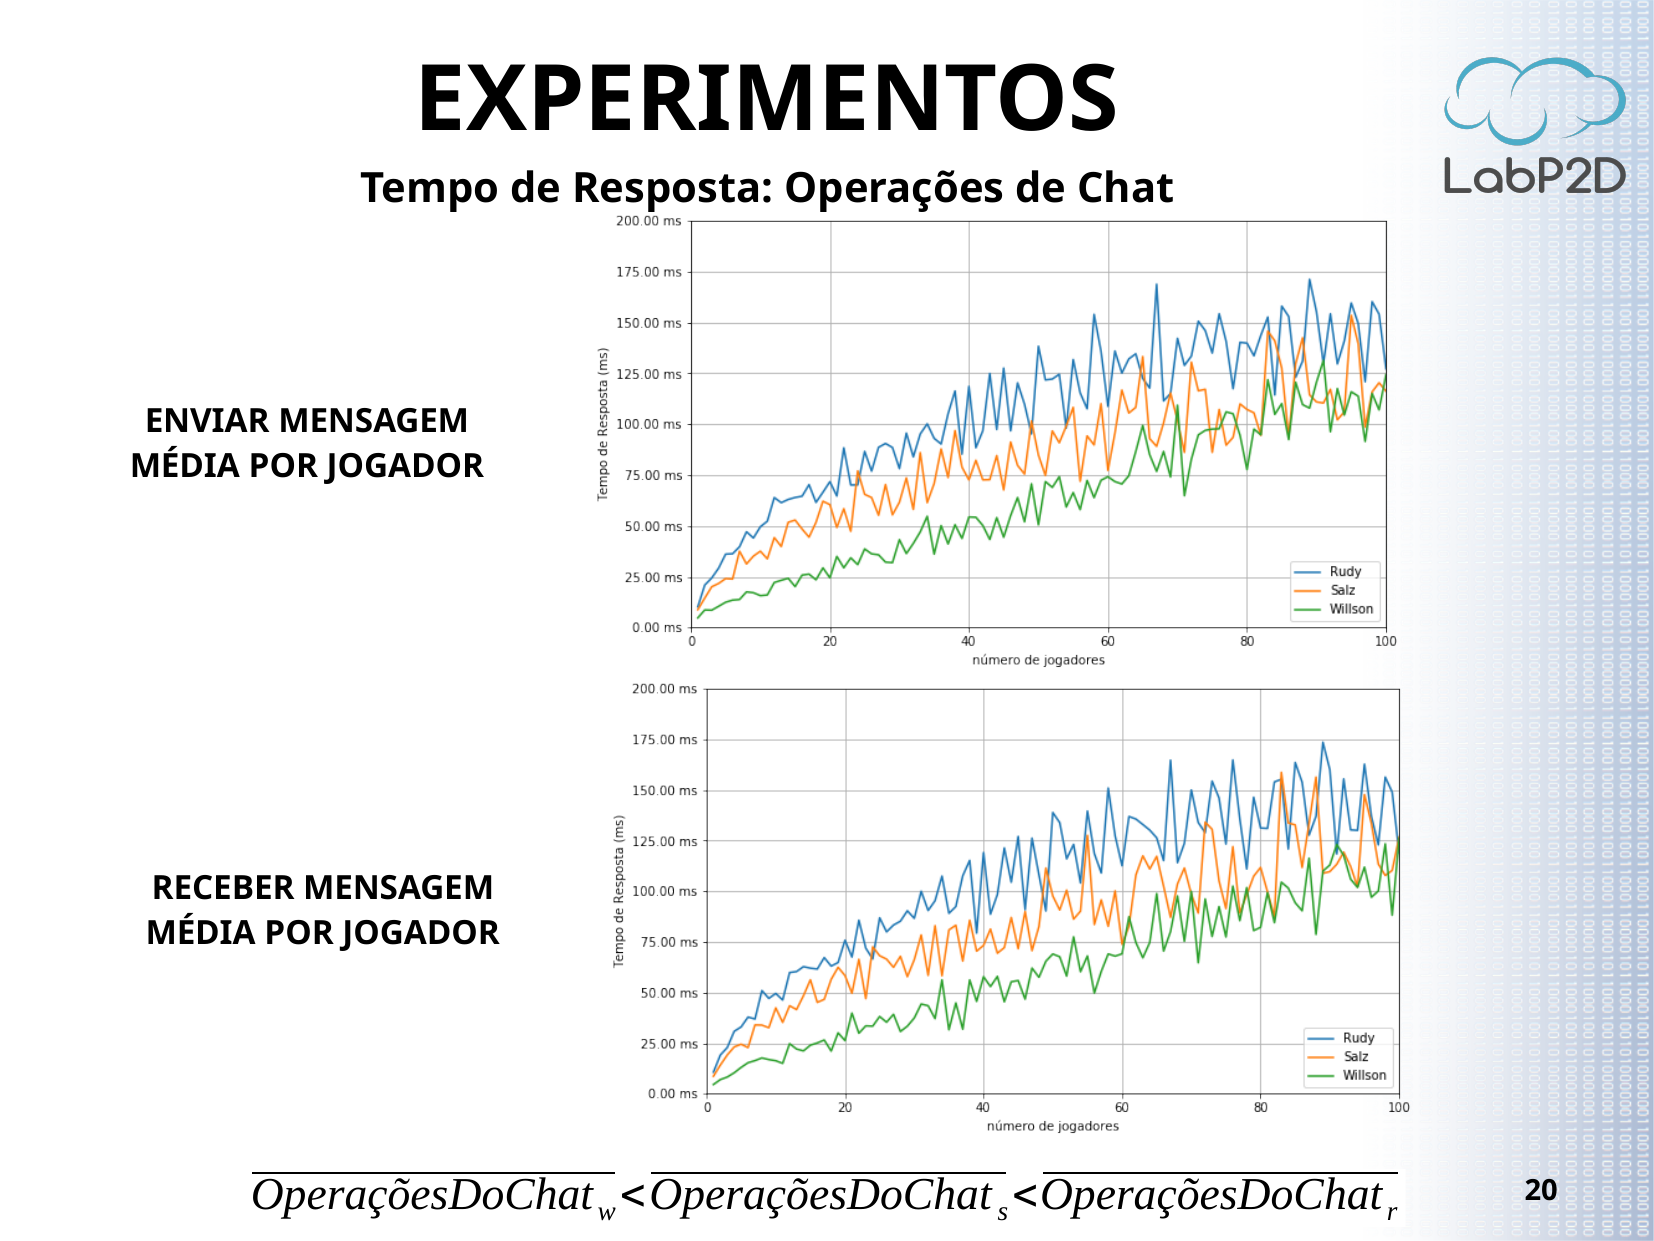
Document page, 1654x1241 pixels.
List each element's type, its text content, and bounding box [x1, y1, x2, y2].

picture [590, 1, 1654, 1240]
chart [244, 1169, 1406, 1227]
text_box ENVIAR MENSAGEM MÉDIA POR JOGADOR [23, 389, 590, 482]
text_box RECEBER MENSAGEM MÉDIA POR JOGADOR [39, 856, 606, 949]
title EXPERIMENTOS Tempo de Resposta: Operações de Chat [82, 19, 1453, 227]
